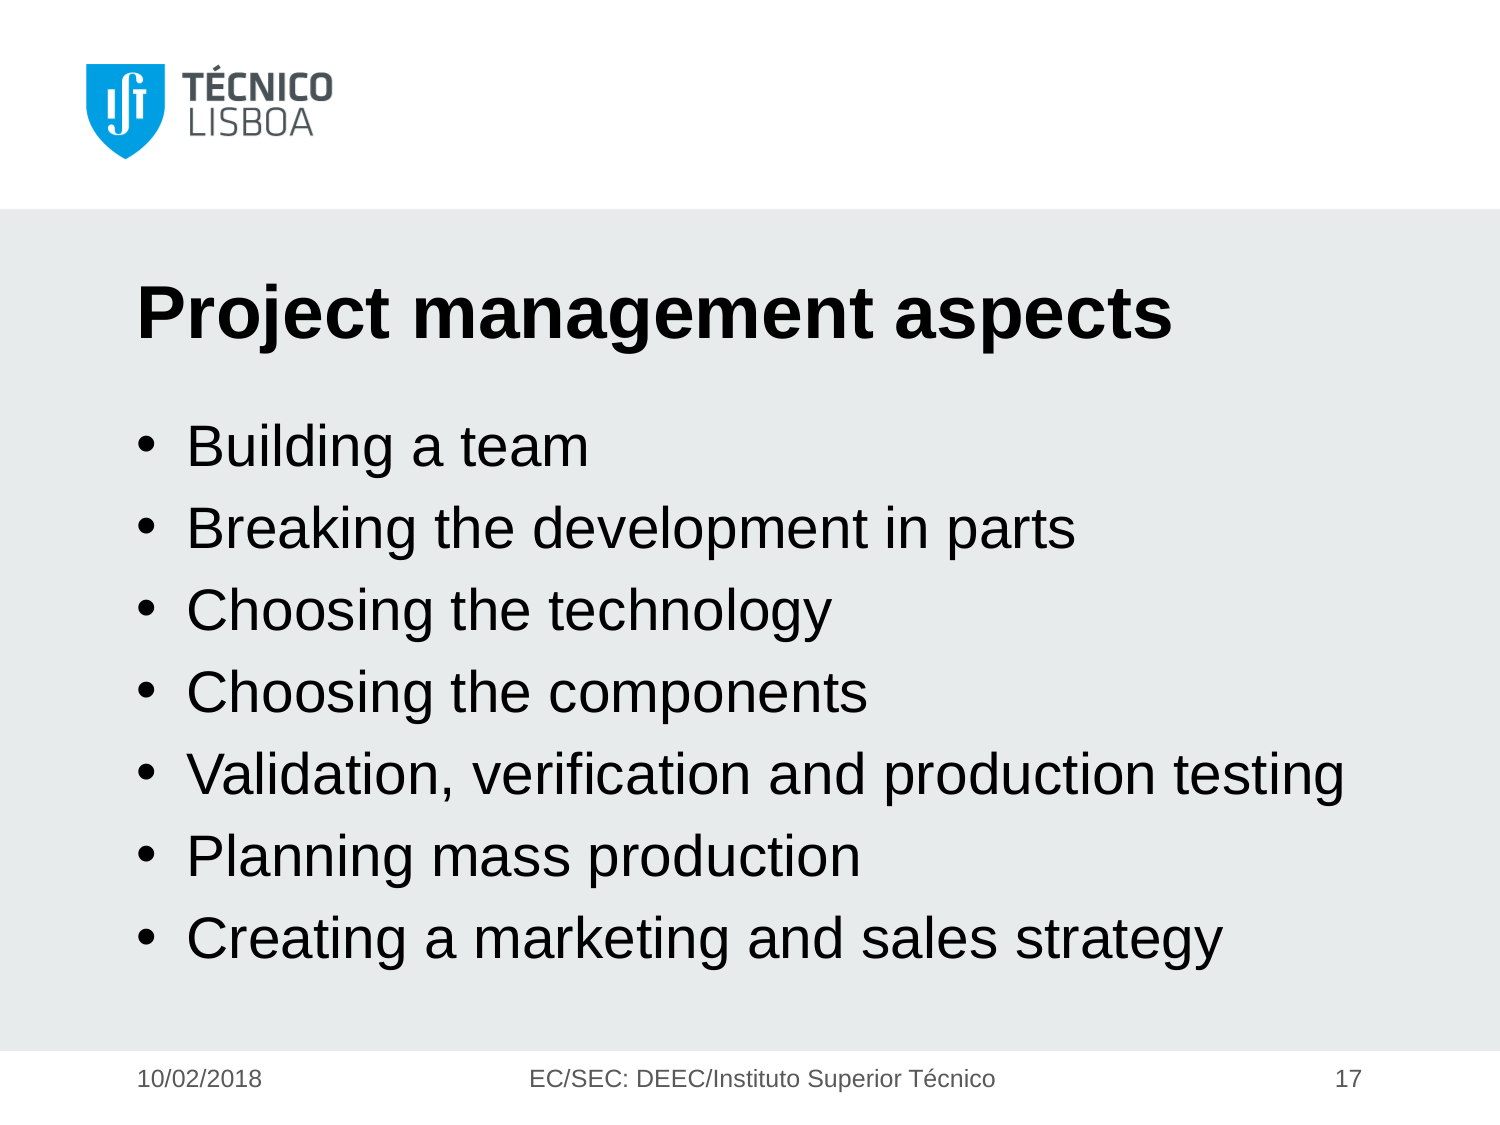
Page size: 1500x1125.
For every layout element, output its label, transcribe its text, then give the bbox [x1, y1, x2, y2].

picture [0, 0, 1500, 1125]
list Building a team Breaking the development in parts Choosing the technology Choosing the components Validation, verification and production testing Planning mass production Creating a marketing and sales strategy [121, 400, 1378, 1005]
slide_number <number> [1077, 1052, 1378, 1103]
title Project management aspects [121, 237, 1378, 381]
footer EC/SEC: DEEC/Instituto Superior Técnico [512, 1052, 1021, 1103]
slide_number 10/02/2018 [121, 1052, 425, 1103]
